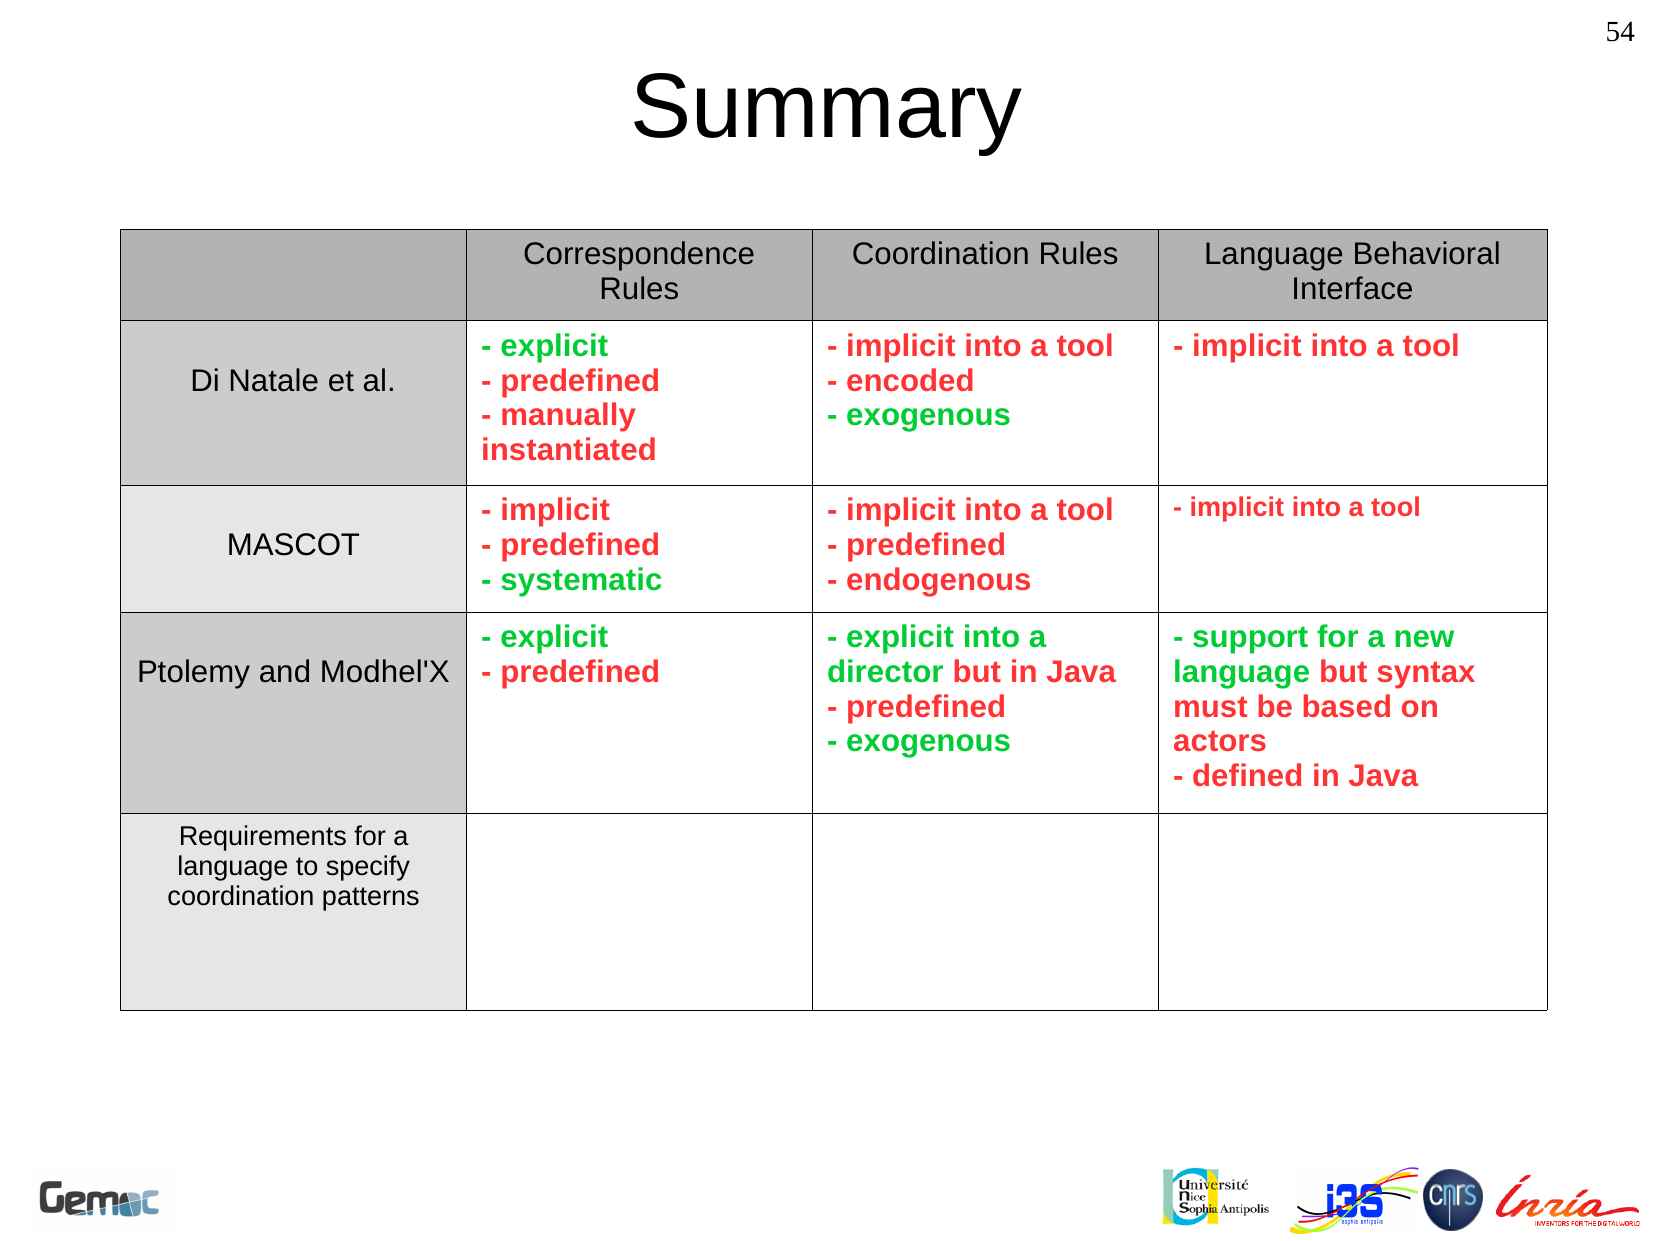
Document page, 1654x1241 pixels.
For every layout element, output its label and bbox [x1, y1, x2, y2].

table_cell [1159, 613, 1547, 813]
table_cell [467, 613, 812, 813]
table_cell [1159, 486, 1547, 612]
table_cell [813, 814, 1158, 1010]
picture [1137, 1150, 1647, 1241]
table_cell [813, 321, 1158, 485]
table_cell [121, 613, 466, 813]
table_cell [121, 321, 466, 485]
table_cell [467, 814, 812, 1010]
table_cell [121, 814, 466, 1010]
table_header [121, 230, 466, 320]
table_cell [467, 321, 812, 485]
table_cell [121, 486, 466, 612]
table_cell [467, 486, 812, 612]
table_header [813, 230, 1158, 320]
table_cell [1159, 814, 1547, 1010]
table_cell [813, 486, 1158, 612]
title [82, 2, 1571, 210]
table_cell [813, 613, 1158, 813]
table_header [1159, 230, 1547, 320]
table_cell [1159, 321, 1547, 485]
table_header [467, 230, 812, 320]
